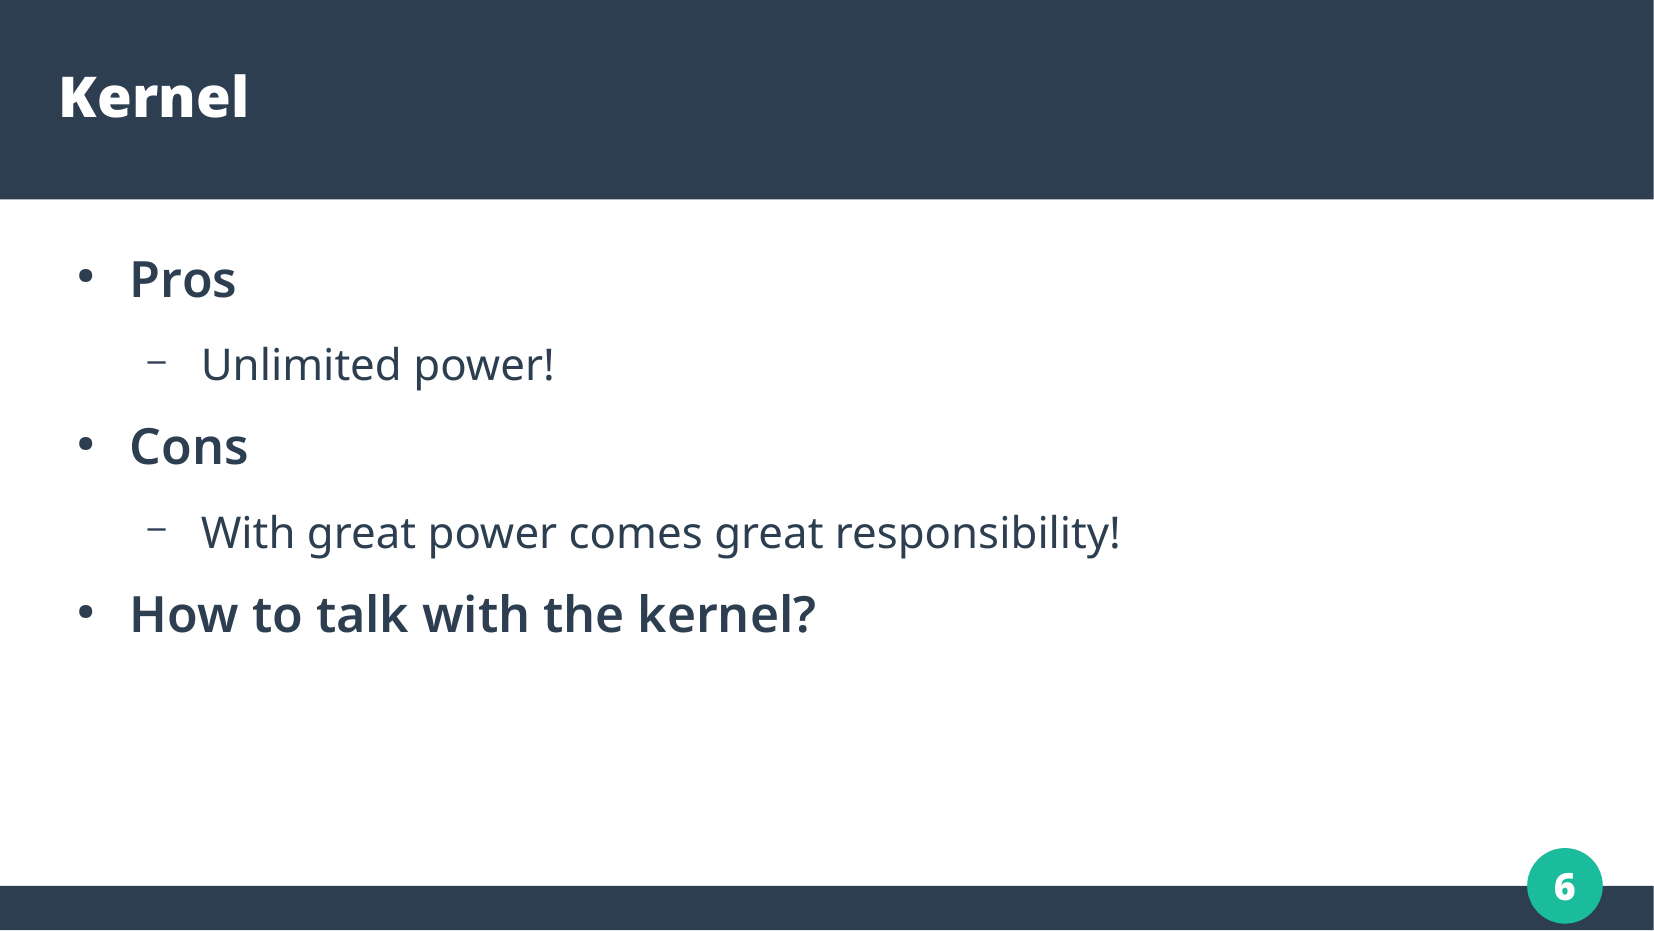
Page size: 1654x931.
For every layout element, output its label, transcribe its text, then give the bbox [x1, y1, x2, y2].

title Kernel [59, 37, 1595, 155]
list Pros Unlimited power! Cons With great power comes great responsibility! How to talk with the kernel? [59, 243, 1595, 864]
